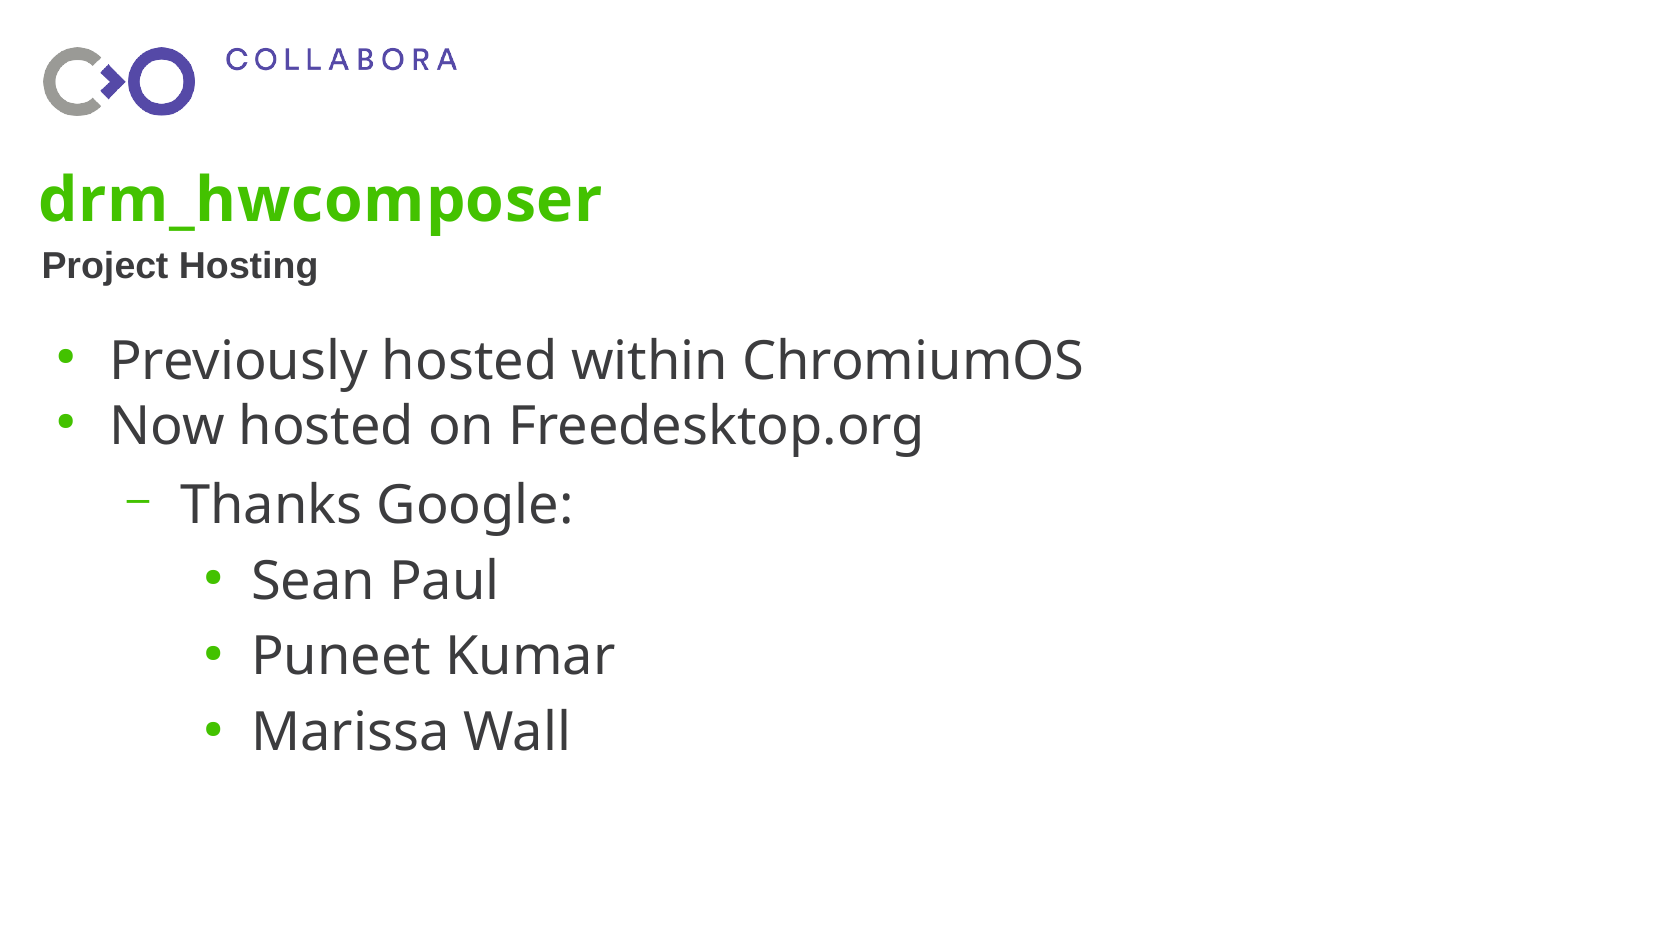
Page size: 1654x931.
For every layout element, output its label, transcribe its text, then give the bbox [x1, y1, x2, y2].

picture [43, 47, 457, 116]
list Previously hosted within ChromiumOS Now hosted on Freedesktop.org Thanks Google: Sean Paul Puneet Kumar Marissa Wall [38, 325, 1614, 581]
text_box Project Hosting [41, 240, 1614, 290]
title drm_hwcomposer [38, 159, 1614, 216]
